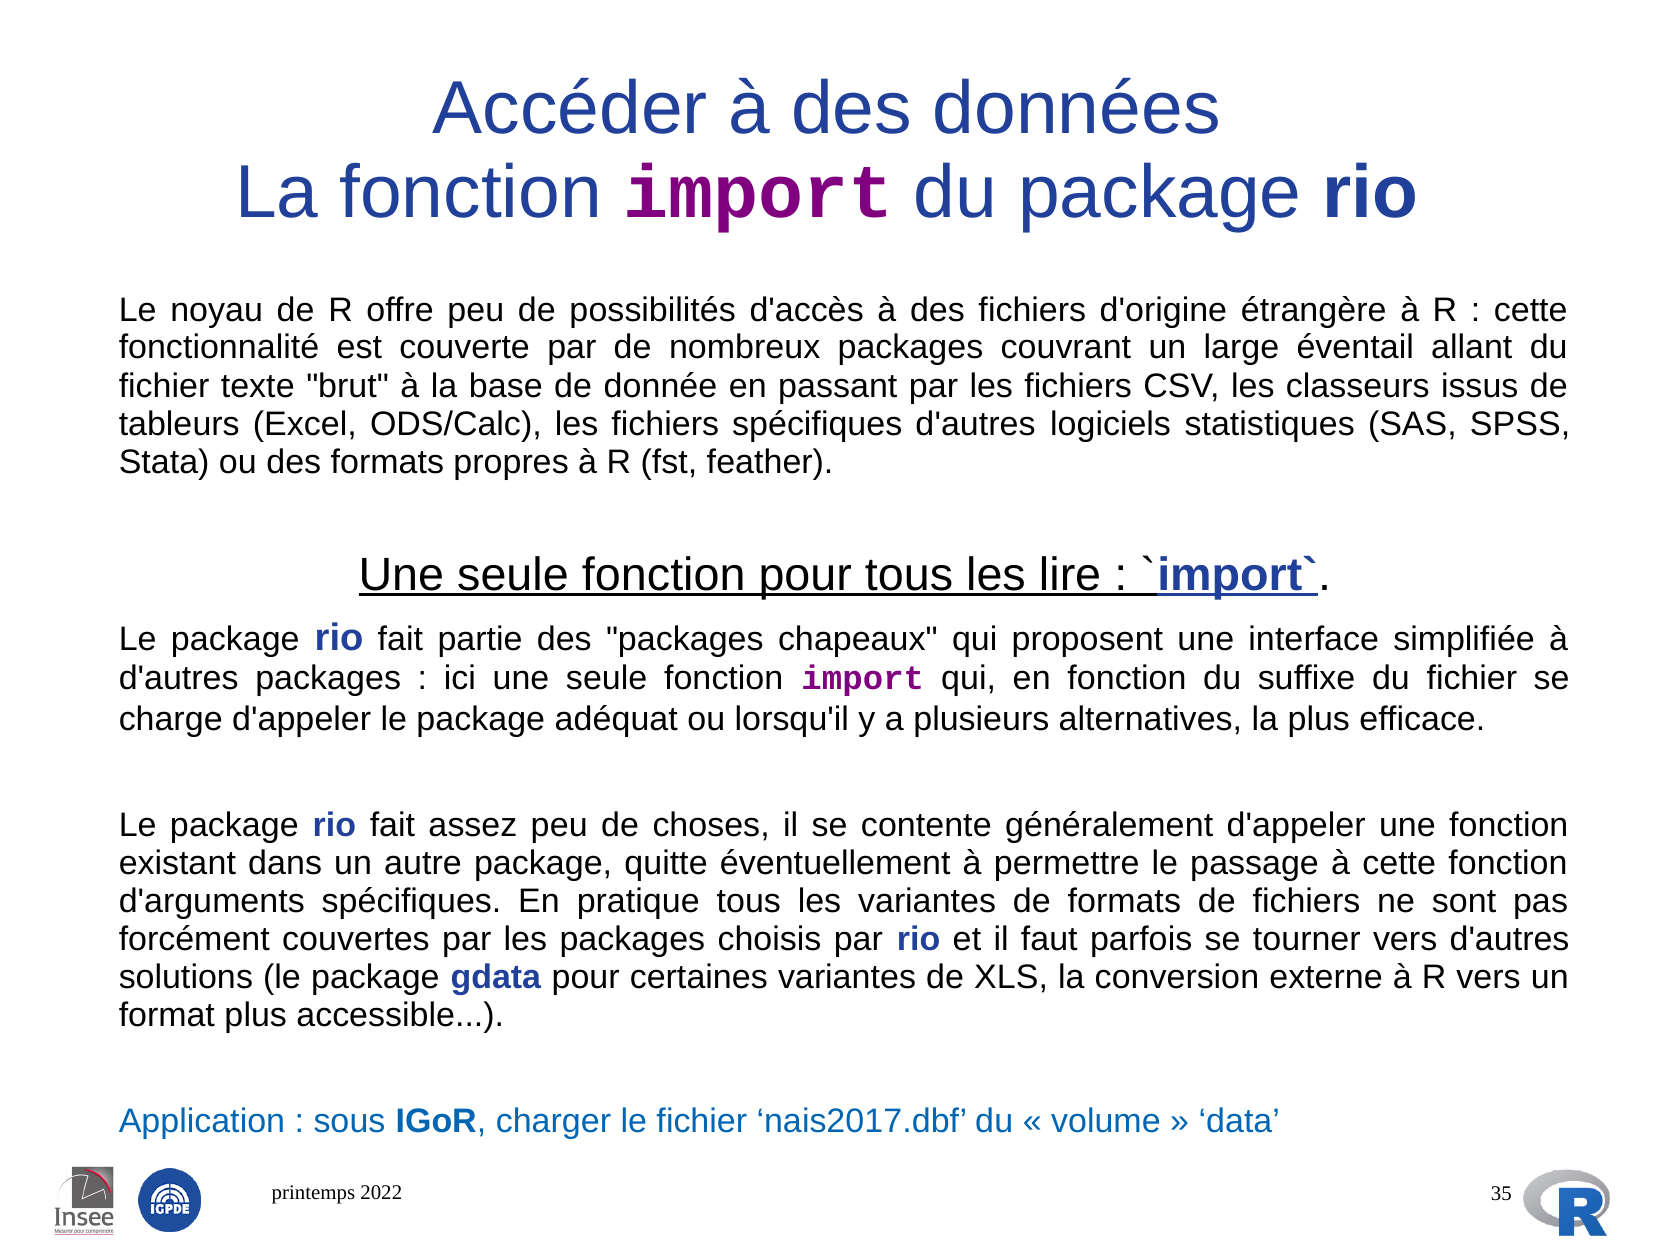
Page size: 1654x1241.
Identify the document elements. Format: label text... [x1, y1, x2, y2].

picture [47, 1163, 120, 1236]
list Le noyau de R offre peu de possibilités d'accès à des fichiers d'origine étrangère à R : cette fonctionnalité est couverte par de nombreux packages couvrant un large éventail allant du fichier texte "brut" à la base de donnée en passant par les fichiers CSV, les classeurs issus de tableurs (Excel, ODS/Calc), les fichiers spécifiques d'autres logiciels statistiques (SAS, SPSS, Stata) ou des formats propres à R (fst, feather). Une seule fonction pour tous les lire : `import`. Le package rio fait partie des "packages chapeaux" qui proposent une interface simplifiée à d'autres packages : ici une seule fonction import qui, en fonction du suffixe du fichier se charge d'appeler le package adéquat ou lorsqu'il y a plusieurs alternatives, la plus efficace. Le package rio fait assez peu de choses, il se contente généralement d'appeler une fonction existant dans un autre package, quitte éventuellement à permettre le passage à cette fonction d'arguments spécifiques. En pratique tous les variantes de formats de fichiers ne sont pas forcément couvertes par les packages choisis par rio et il faut parfois se tourner vers d'autres solutions (le package gdata pour certaines variantes de XLS, la conversion externe à R vers un format plus accessible...). Application : sous IGoR, charger le fichier ‘nais2017.dbf’ du « volume » ‘data’ [82, 290, 1571, 1146]
picture [1523, 1169, 1610, 1236]
title Accéder à des données La fonction import du package rio [82, 49, 1571, 257]
picture [138, 1168, 201, 1232]
